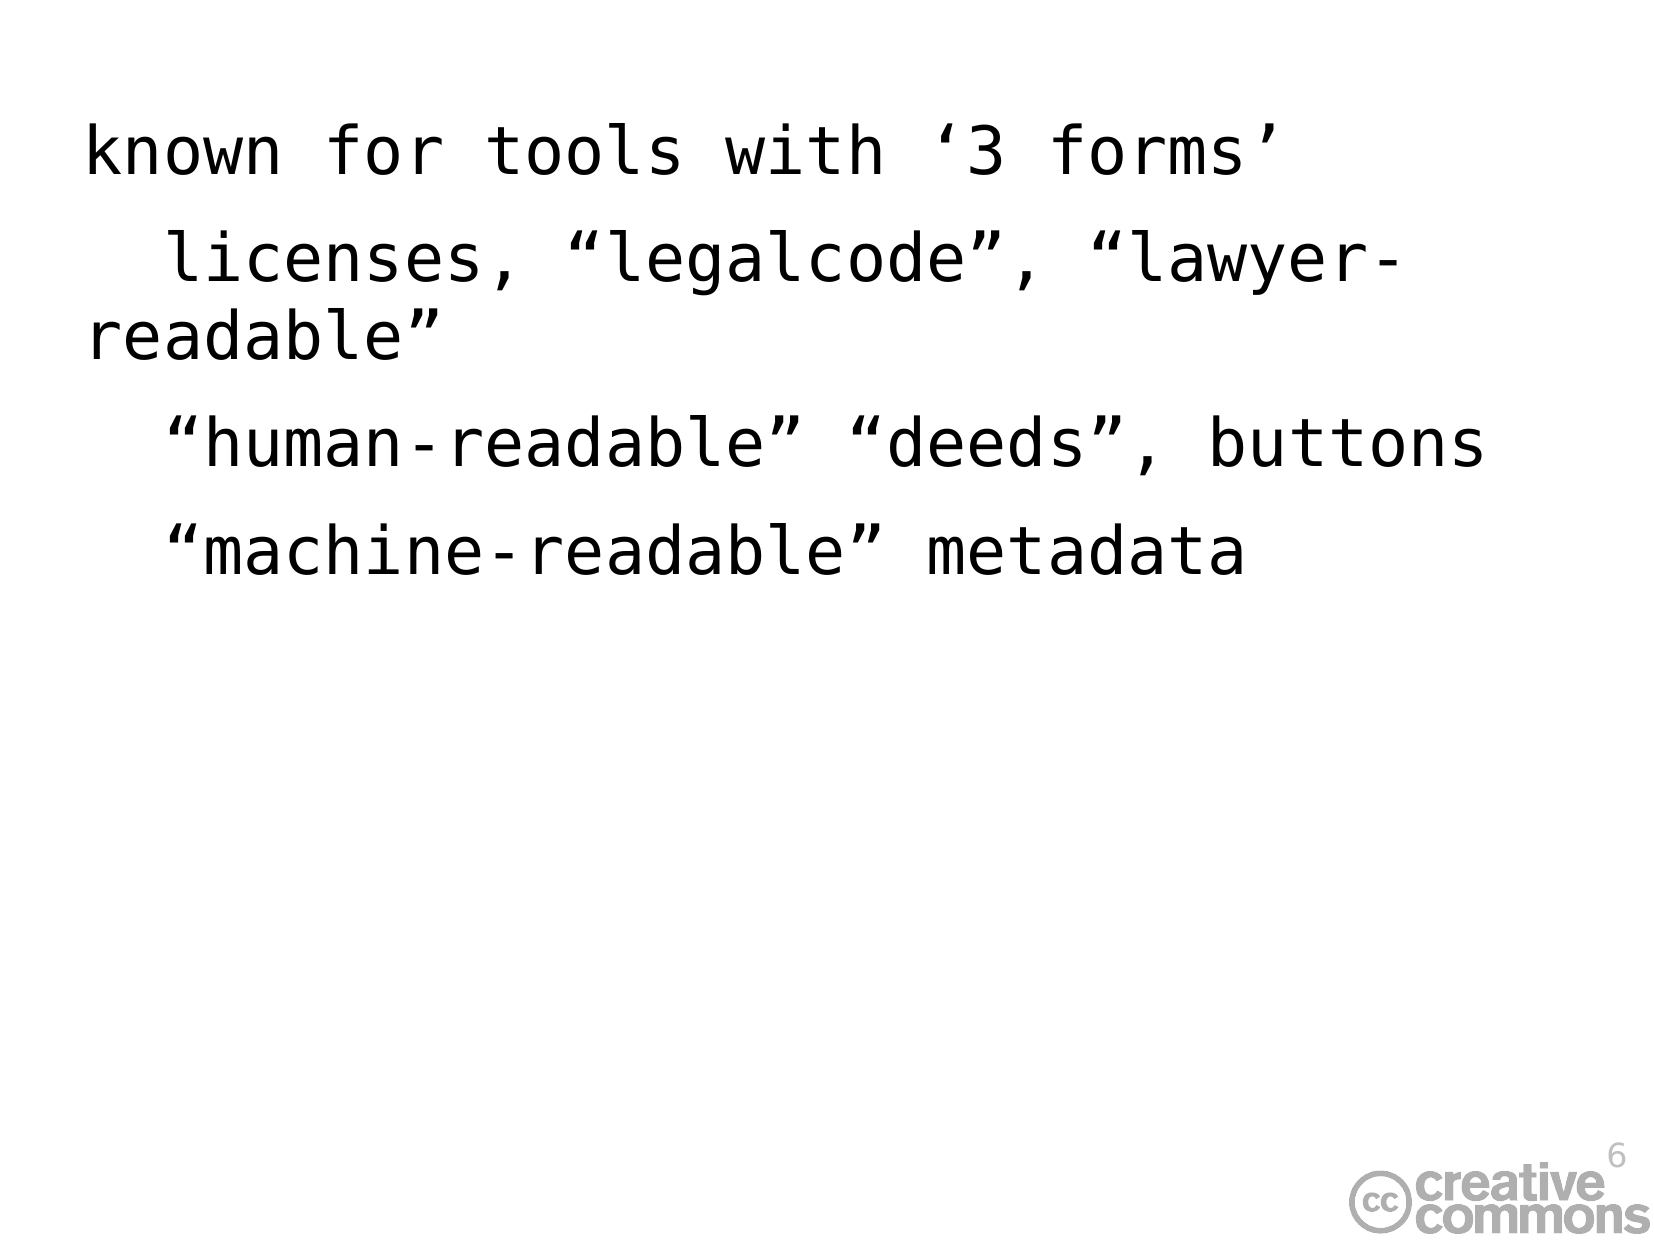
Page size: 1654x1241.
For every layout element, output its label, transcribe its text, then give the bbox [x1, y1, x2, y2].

list known for tools with ‘3 forms’ licenses, “legalcode”, “lawyer-readable” “human-readable” “deeds”, buttons “machine-readable” metadata [82, 112, 1571, 1109]
picture [1349, 1162, 1650, 1234]
